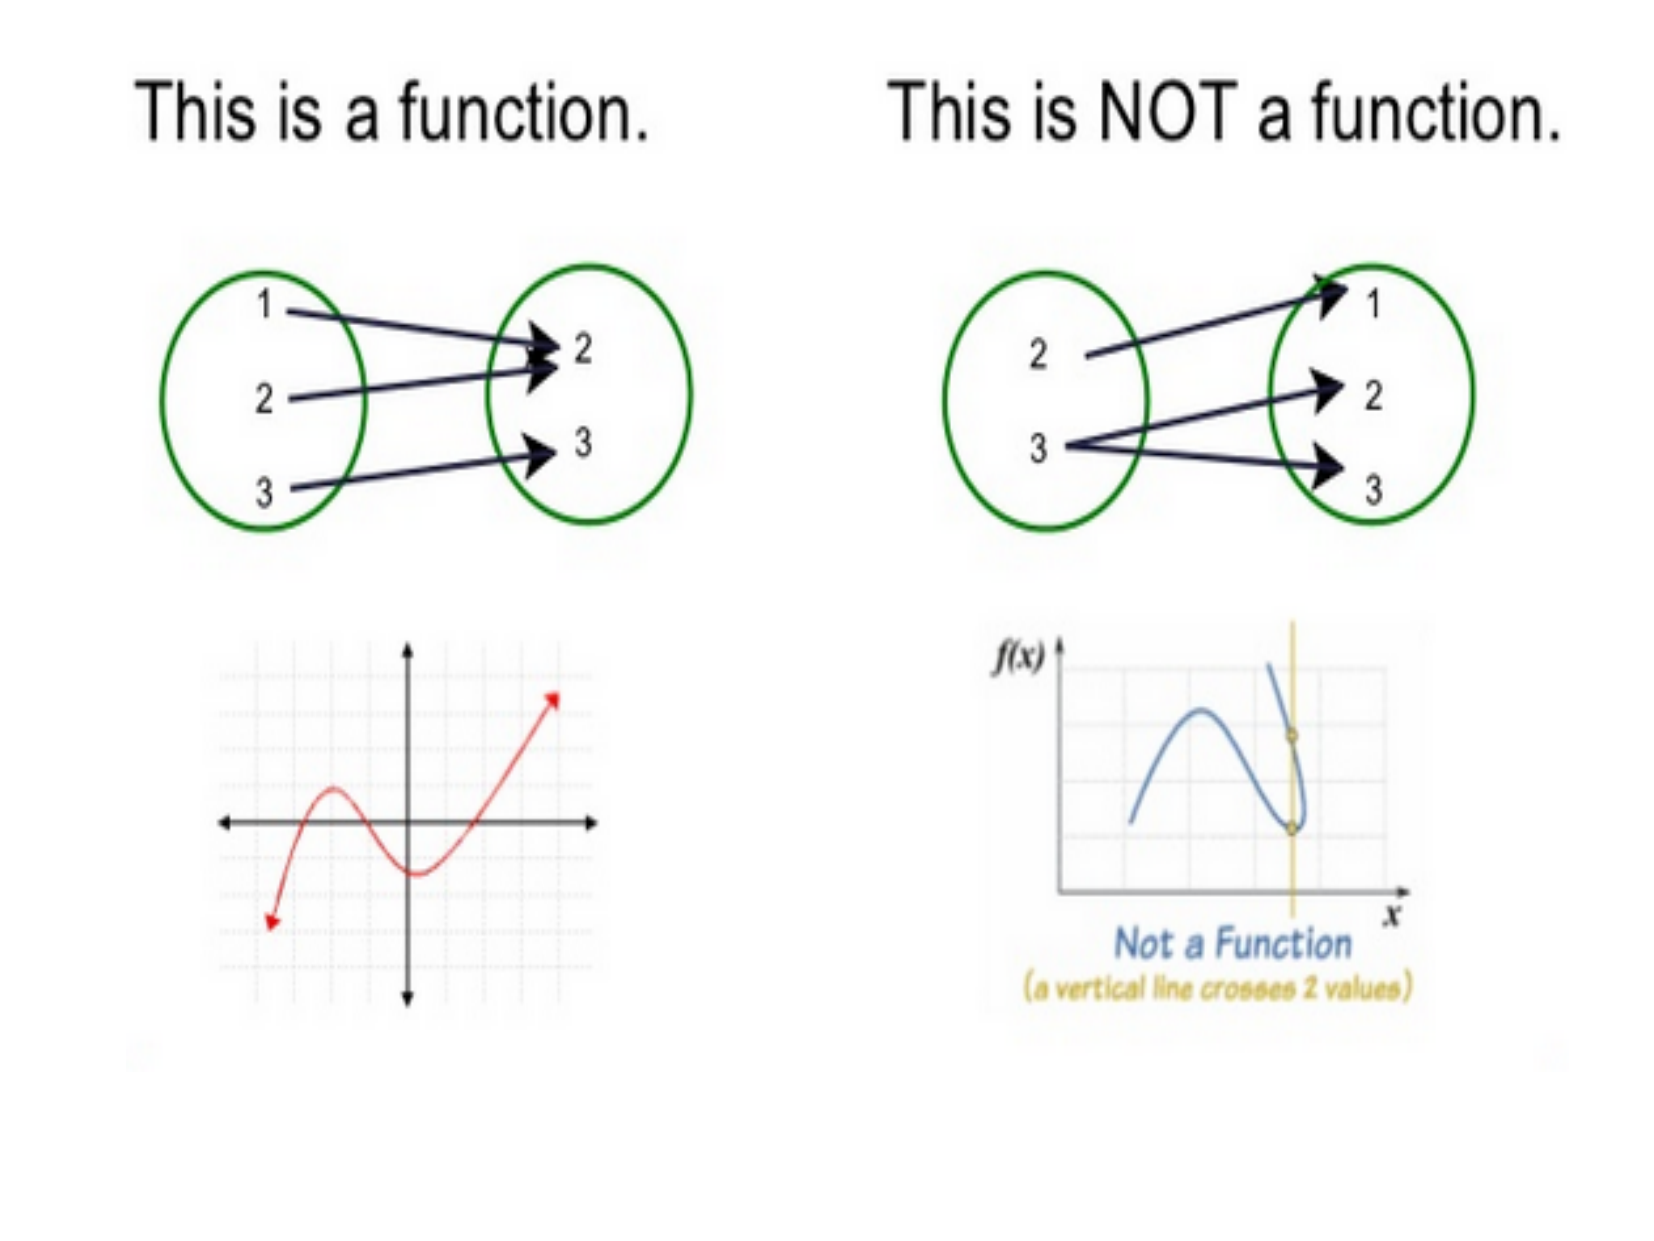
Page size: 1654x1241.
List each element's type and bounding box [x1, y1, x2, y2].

picture [126, 54, 1569, 1072]
